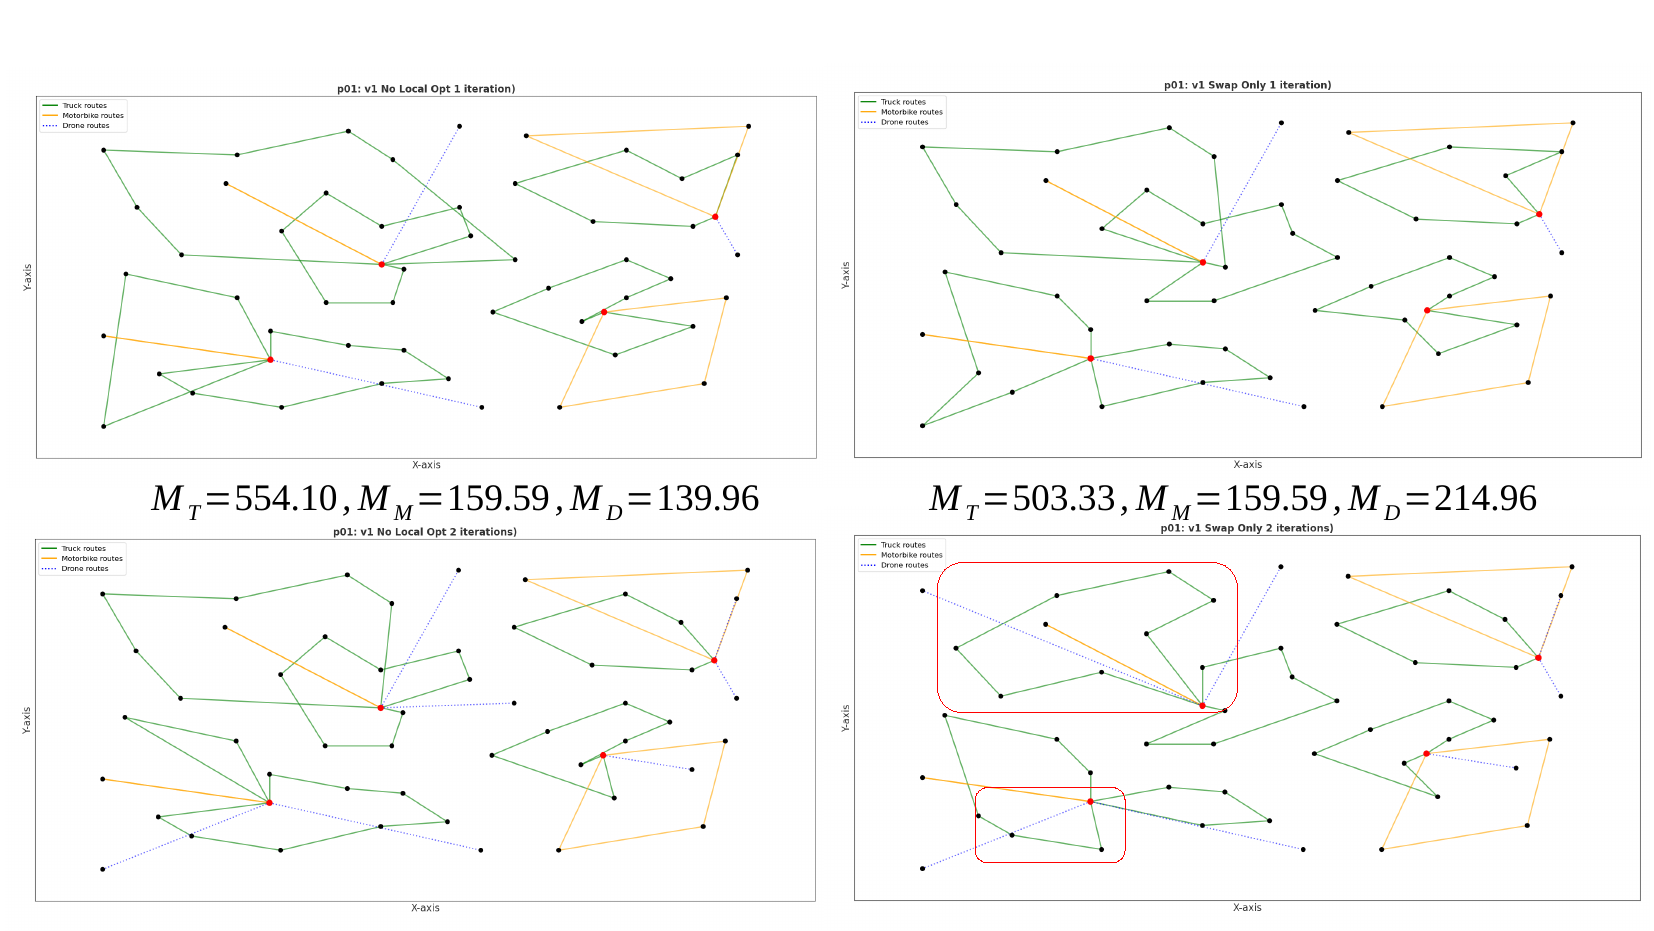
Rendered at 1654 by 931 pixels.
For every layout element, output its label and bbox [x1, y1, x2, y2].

chart [927, 477, 1538, 526]
chart [150, 477, 760, 526]
picture [6, 63, 1651, 488]
picture [5, 506, 1650, 931]
